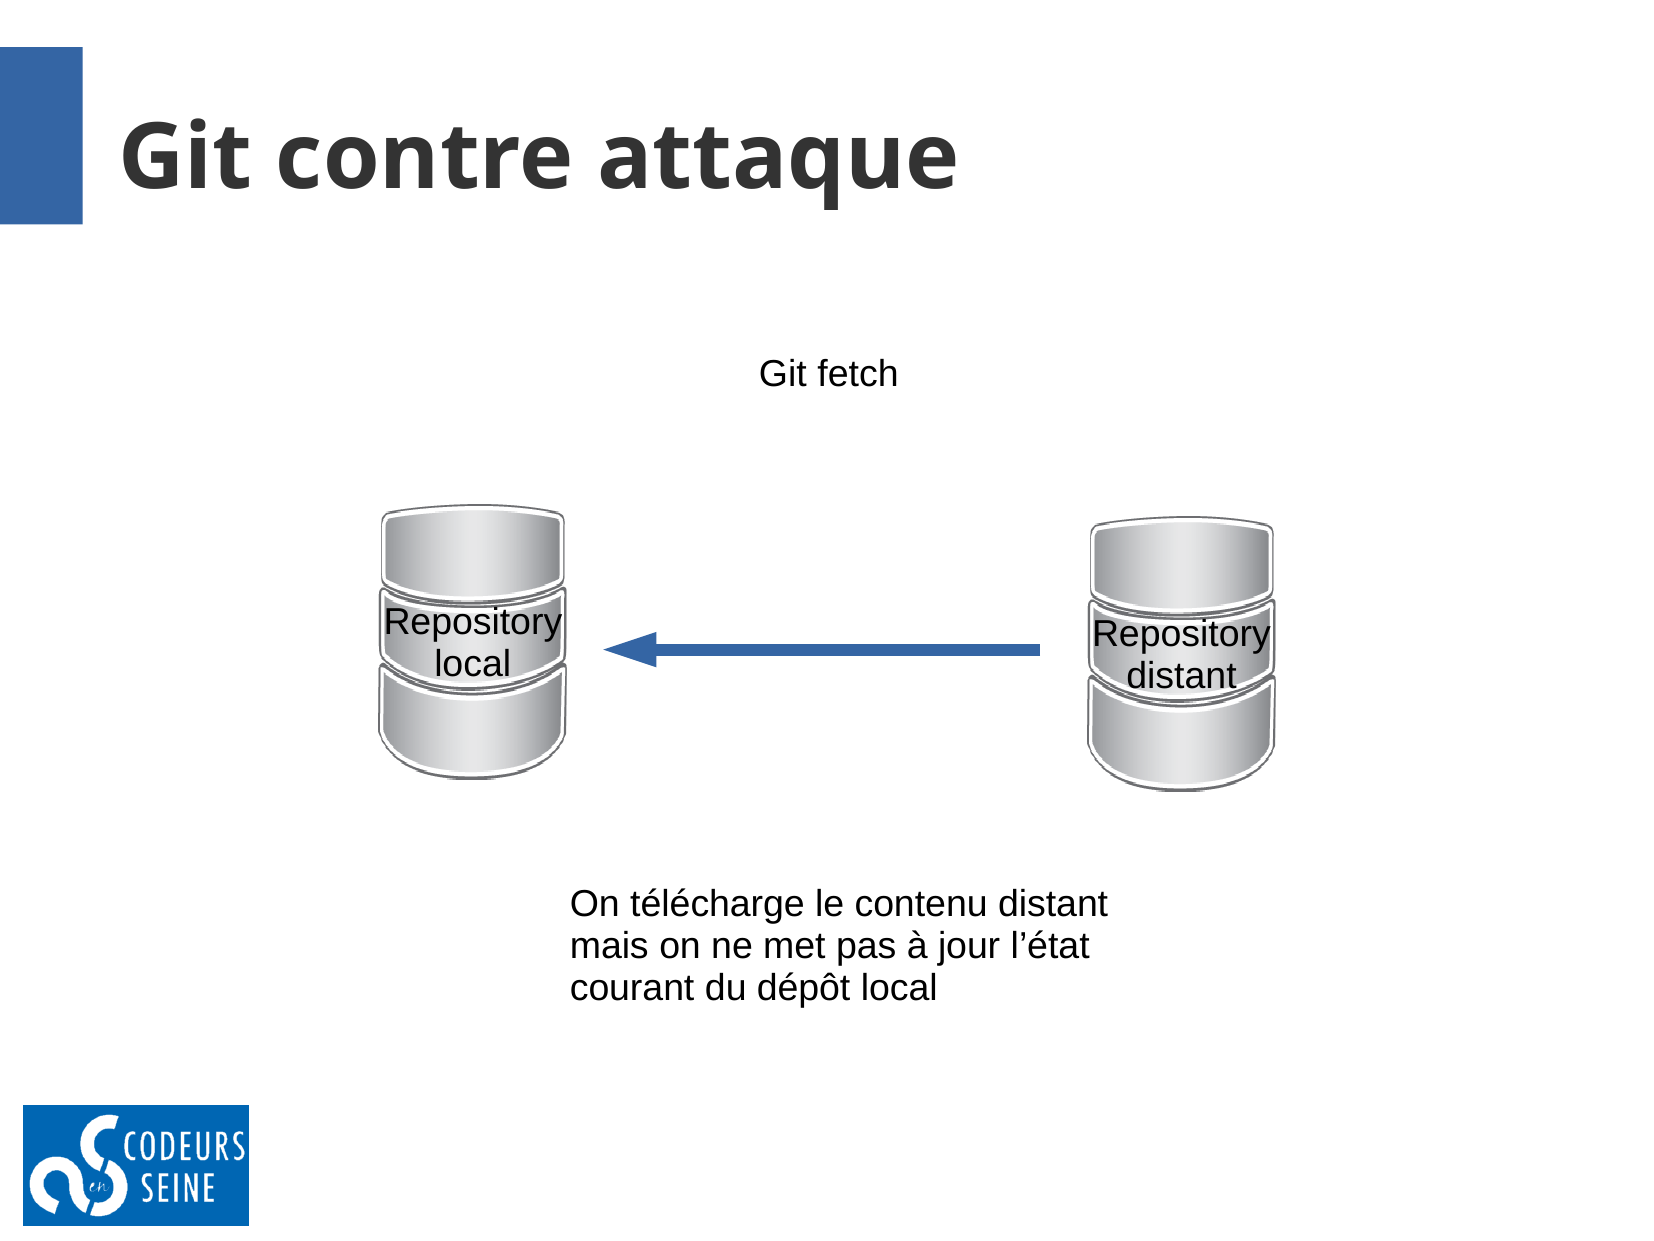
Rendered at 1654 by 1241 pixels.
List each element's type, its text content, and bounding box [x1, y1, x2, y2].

text_box Git fetch [744, 344, 914, 402]
picture [1087, 516, 1276, 792]
text_box On télécharge le contenu distant mais on ne met pas à jour l’état courant du dépôt local [554, 874, 1134, 1016]
picture [23, 1105, 249, 1226]
title Git contre attaque [118, 45, 1571, 260]
picture [378, 504, 567, 780]
